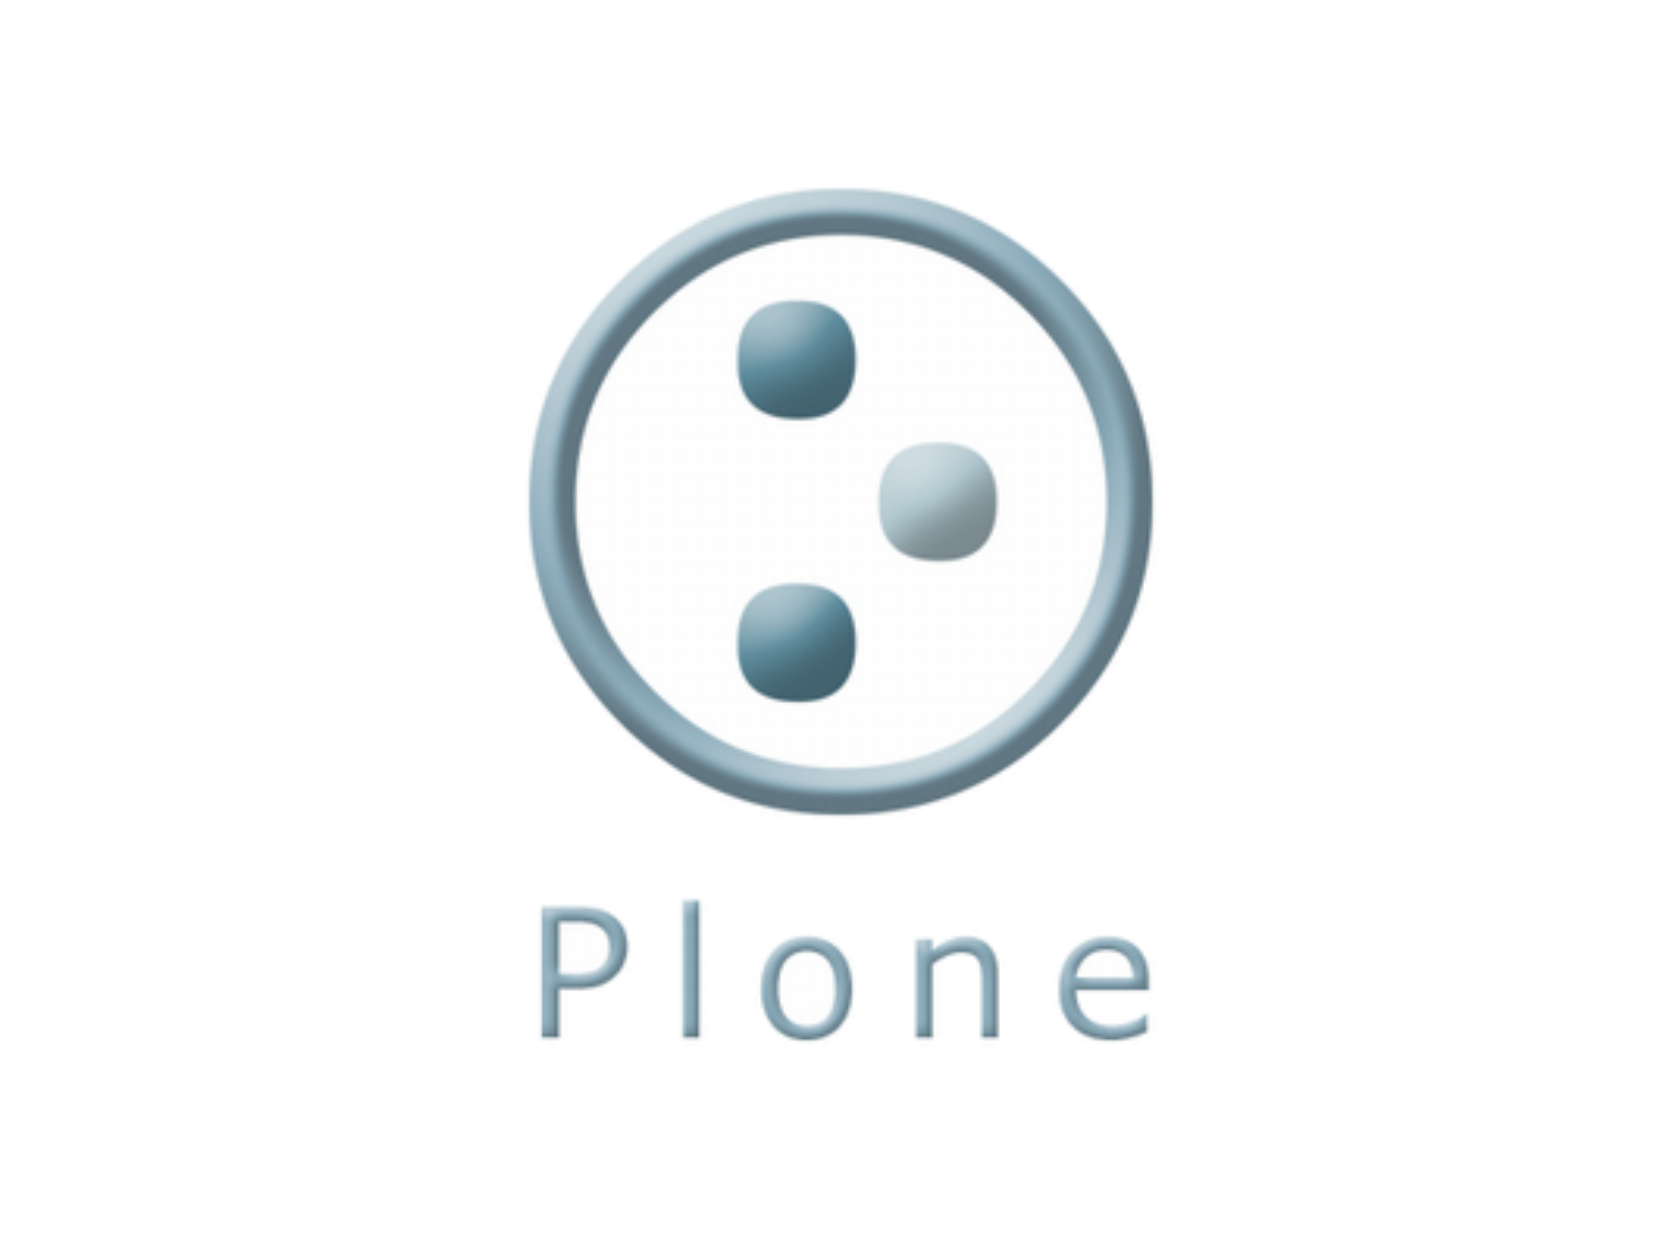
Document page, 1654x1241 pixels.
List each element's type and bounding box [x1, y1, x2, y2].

picture [374, 149, 1313, 1088]
